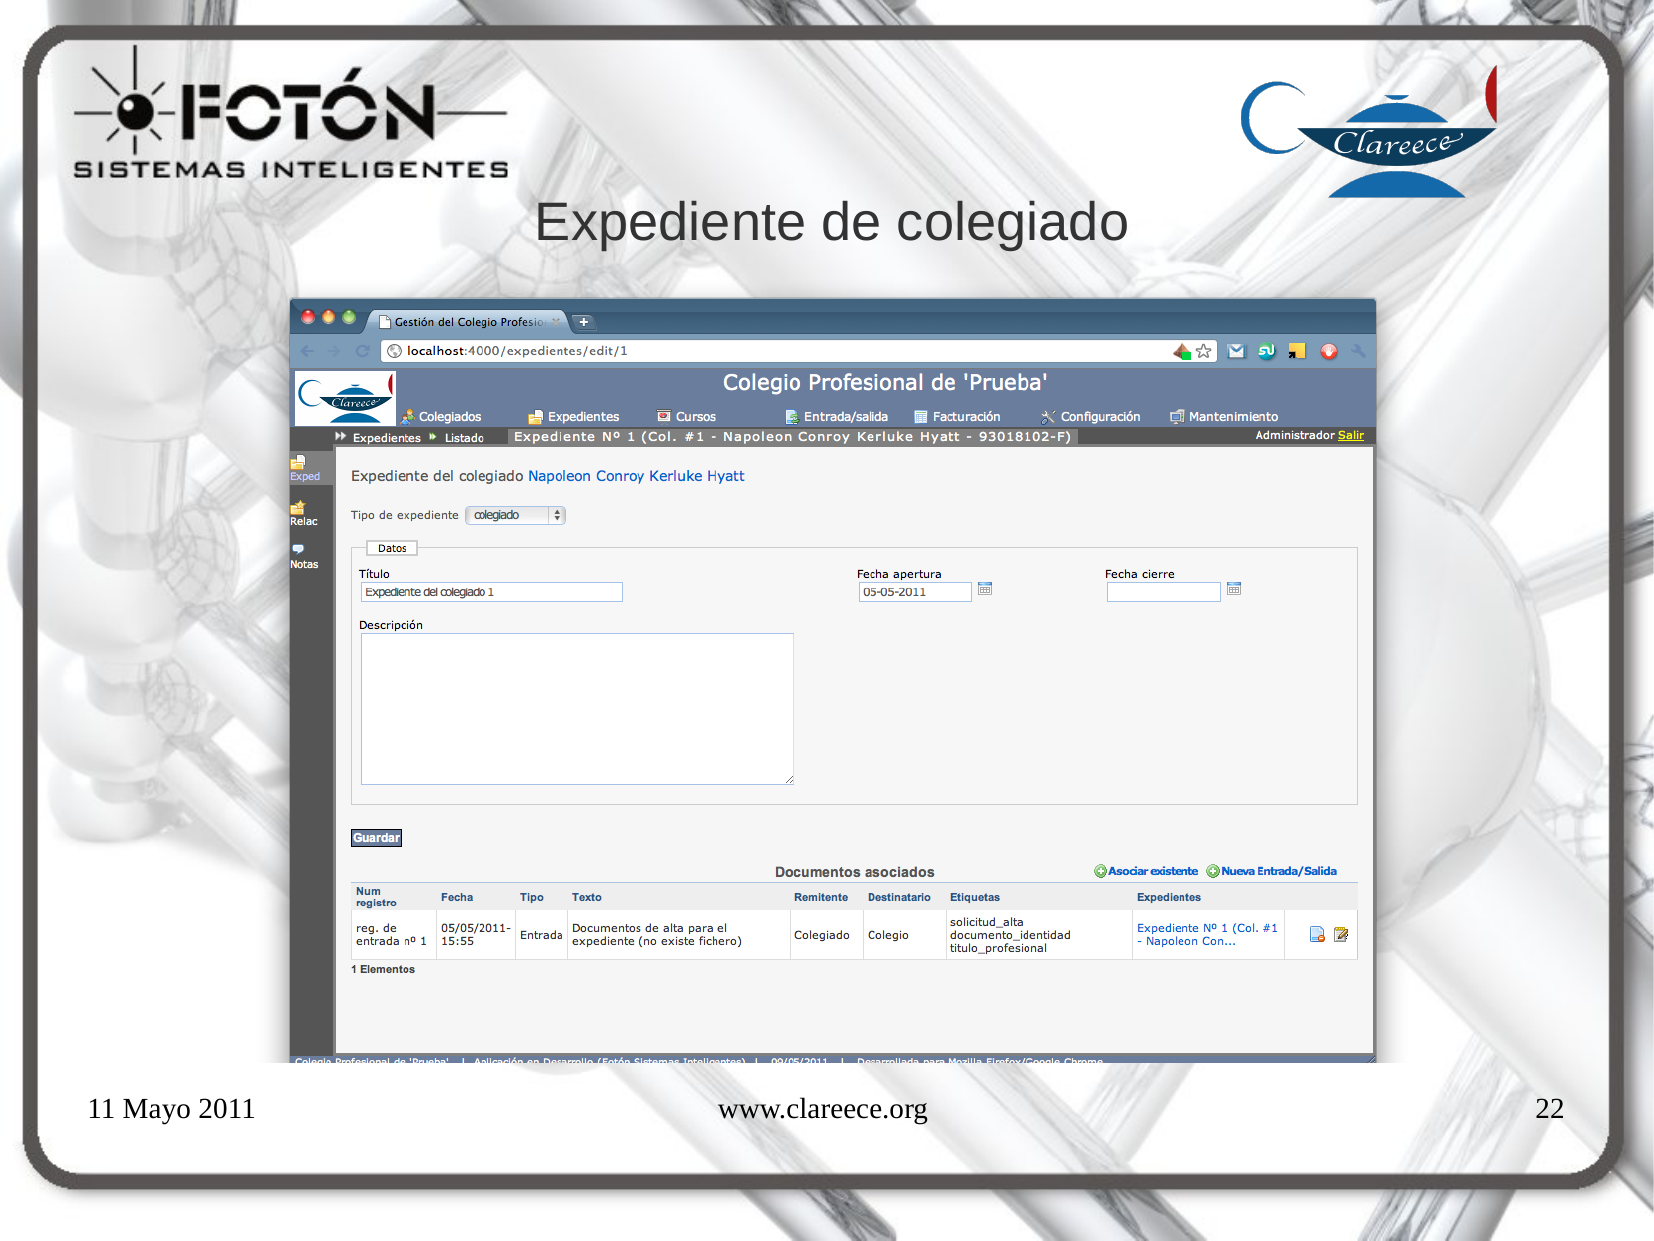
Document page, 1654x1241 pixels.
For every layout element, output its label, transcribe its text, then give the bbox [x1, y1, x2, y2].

picture [0, 0, 1654, 1241]
title Expediente de colegiado [88, 177, 1577, 266]
